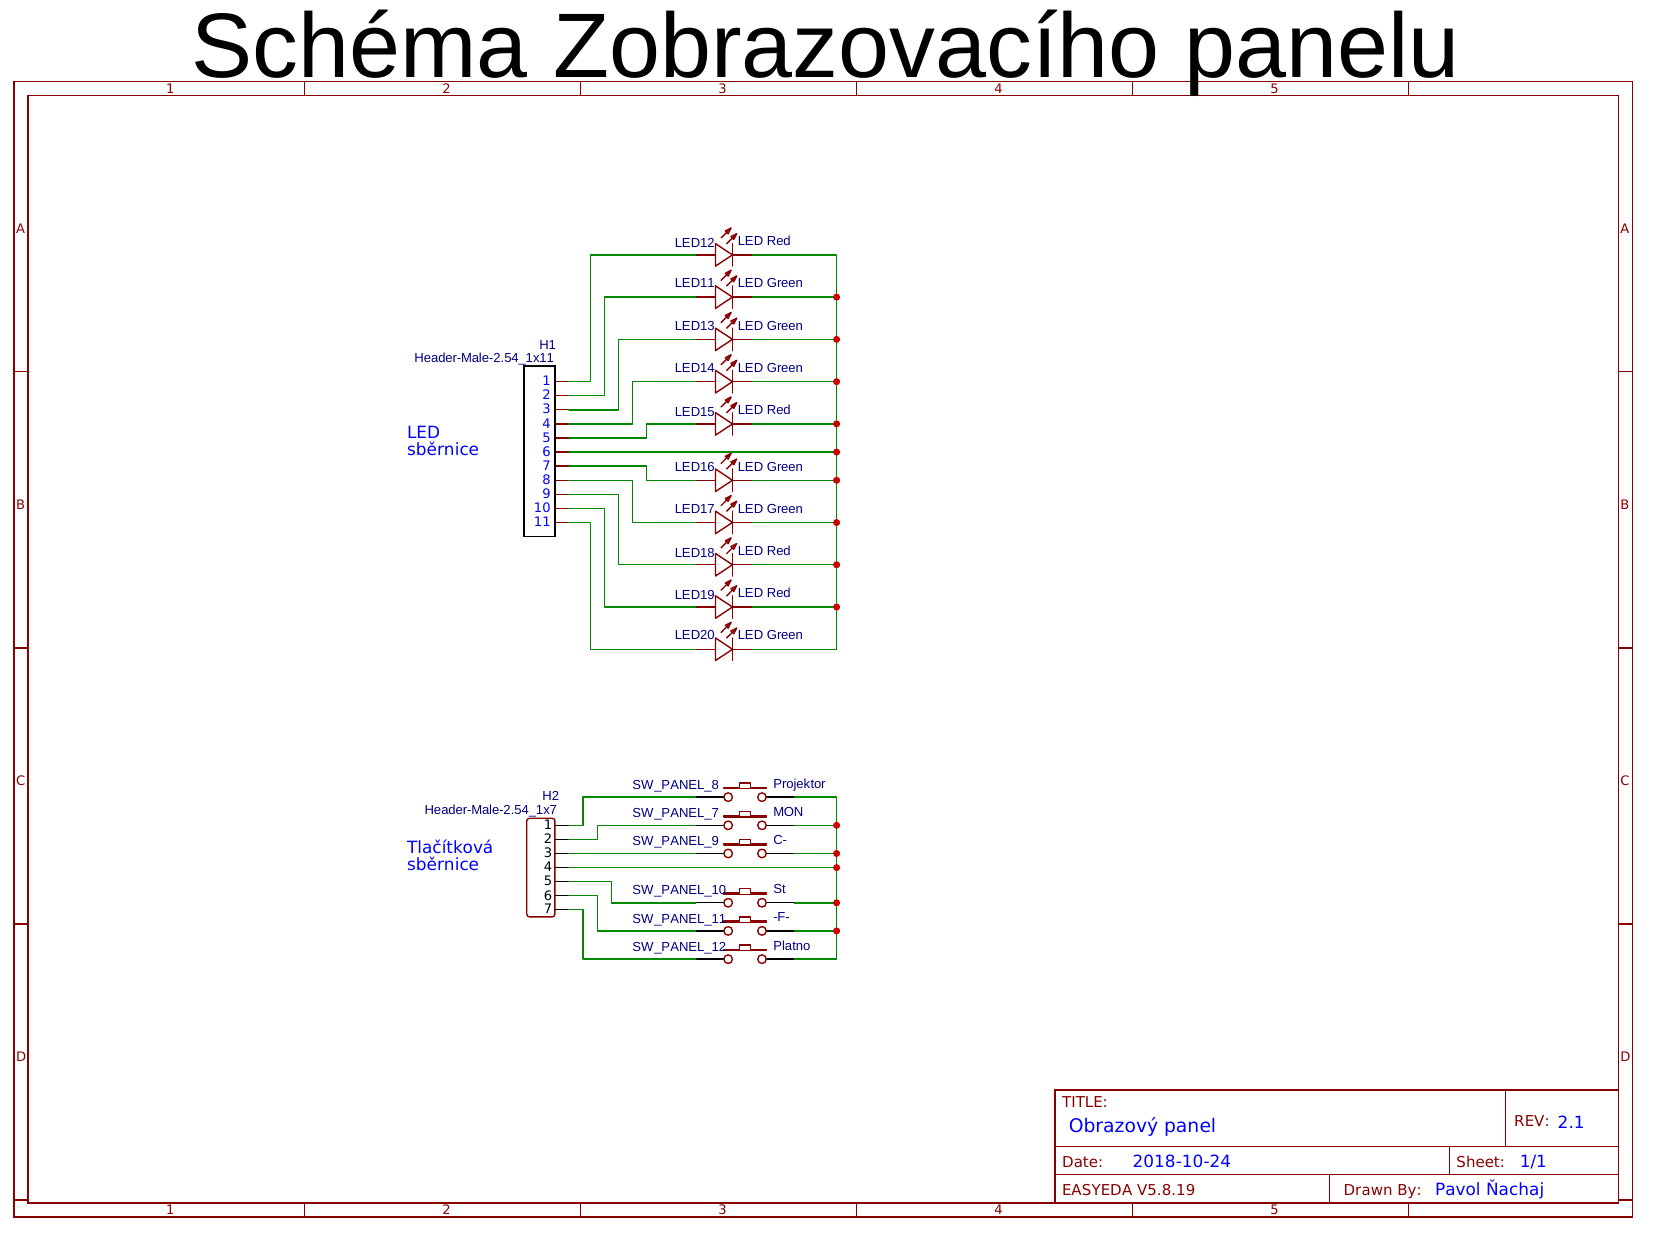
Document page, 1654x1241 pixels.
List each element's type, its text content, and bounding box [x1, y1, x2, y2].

chart [0, 105, 1647, 1232]
title Schéma Zobrazovacího panelu [0, 0, 1654, 105]
